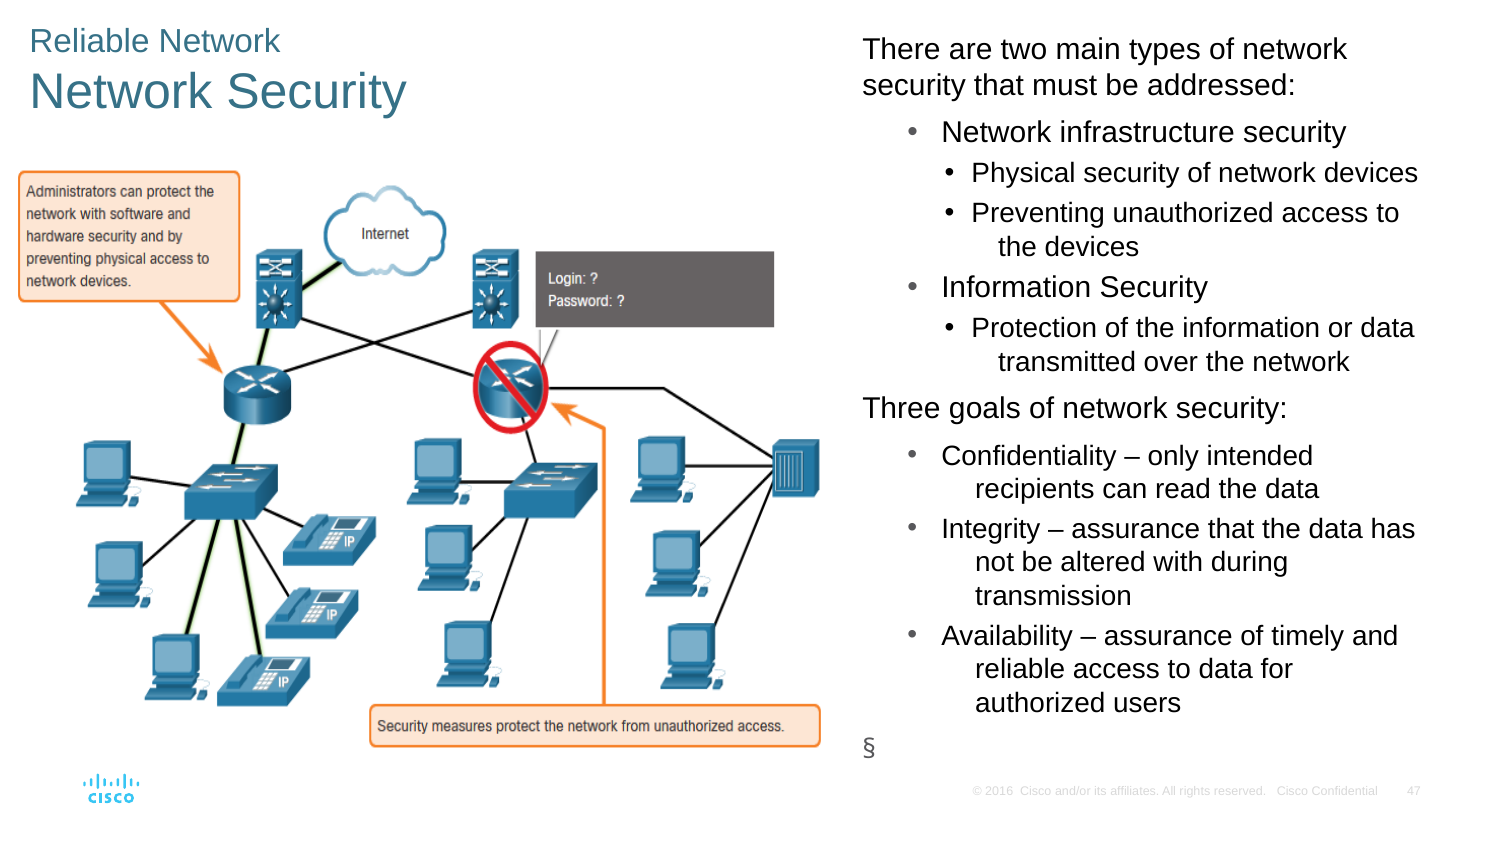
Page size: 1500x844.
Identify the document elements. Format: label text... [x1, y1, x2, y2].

list There are two main types of network security that must be addressed: Network infrastructure security Physical security of network devices Preventing unauthorized access to the devices Information Security Protection of the information or data transmitted over the network Three goals of network security: Confidentiality – only intended recipients can read the data Integrity – assurance that the data has not be altered with during transmission Availability – assurance of timely and reliable access to data for authorized users [847, 21, 1453, 776]
picture [14, 162, 831, 761]
title Reliable Network Network Security [14, 6, 874, 132]
